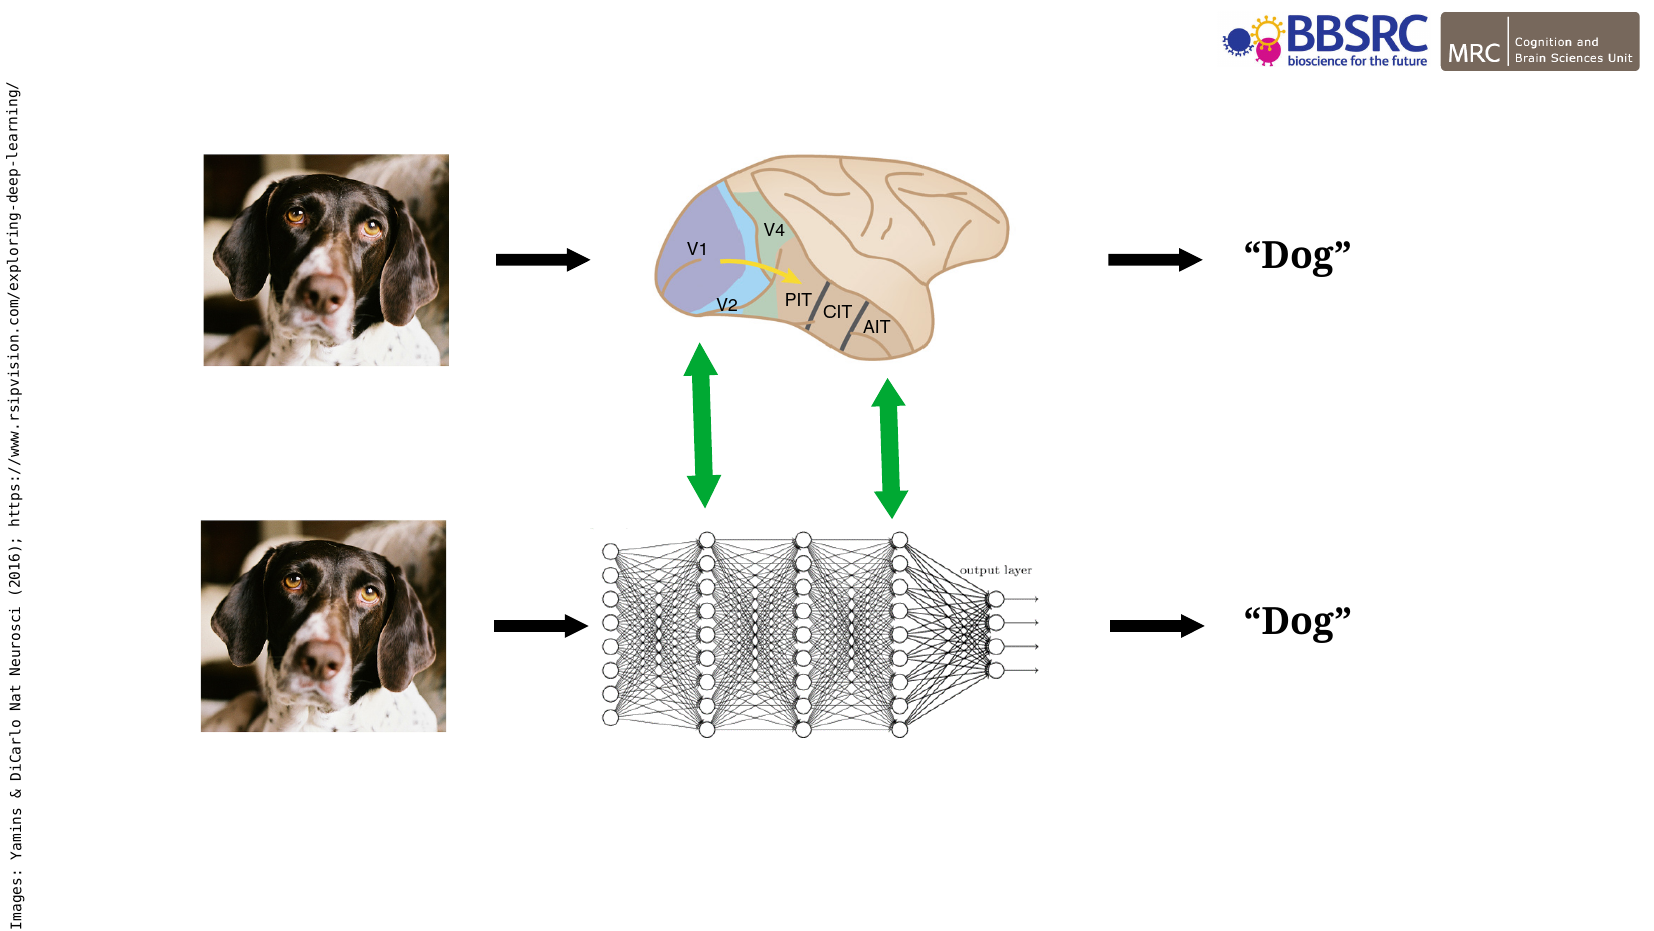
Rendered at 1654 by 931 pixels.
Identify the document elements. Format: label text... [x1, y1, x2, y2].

text_box [496, 248, 591, 272]
text_box [683, 342, 722, 509]
text_box “Dog” [1228, 222, 1394, 284]
text_box [1110, 614, 1205, 638]
picture [200, 519, 447, 733]
picture [1217, 11, 1431, 67]
text_box Images: Yamins & DiCarlo Nat Neurosci (2016); https://www.rsipvision.com/exploring-deep-learning/ [0, 11, 59, 931]
text_box [871, 378, 909, 520]
text_box “Dog” [1228, 588, 1394, 650]
picture [203, 153, 449, 367]
text_box [1108, 248, 1203, 272]
picture [1440, 11, 1640, 71]
picture [647, 150, 1016, 367]
picture [588, 528, 1052, 745]
text_box [494, 614, 589, 638]
